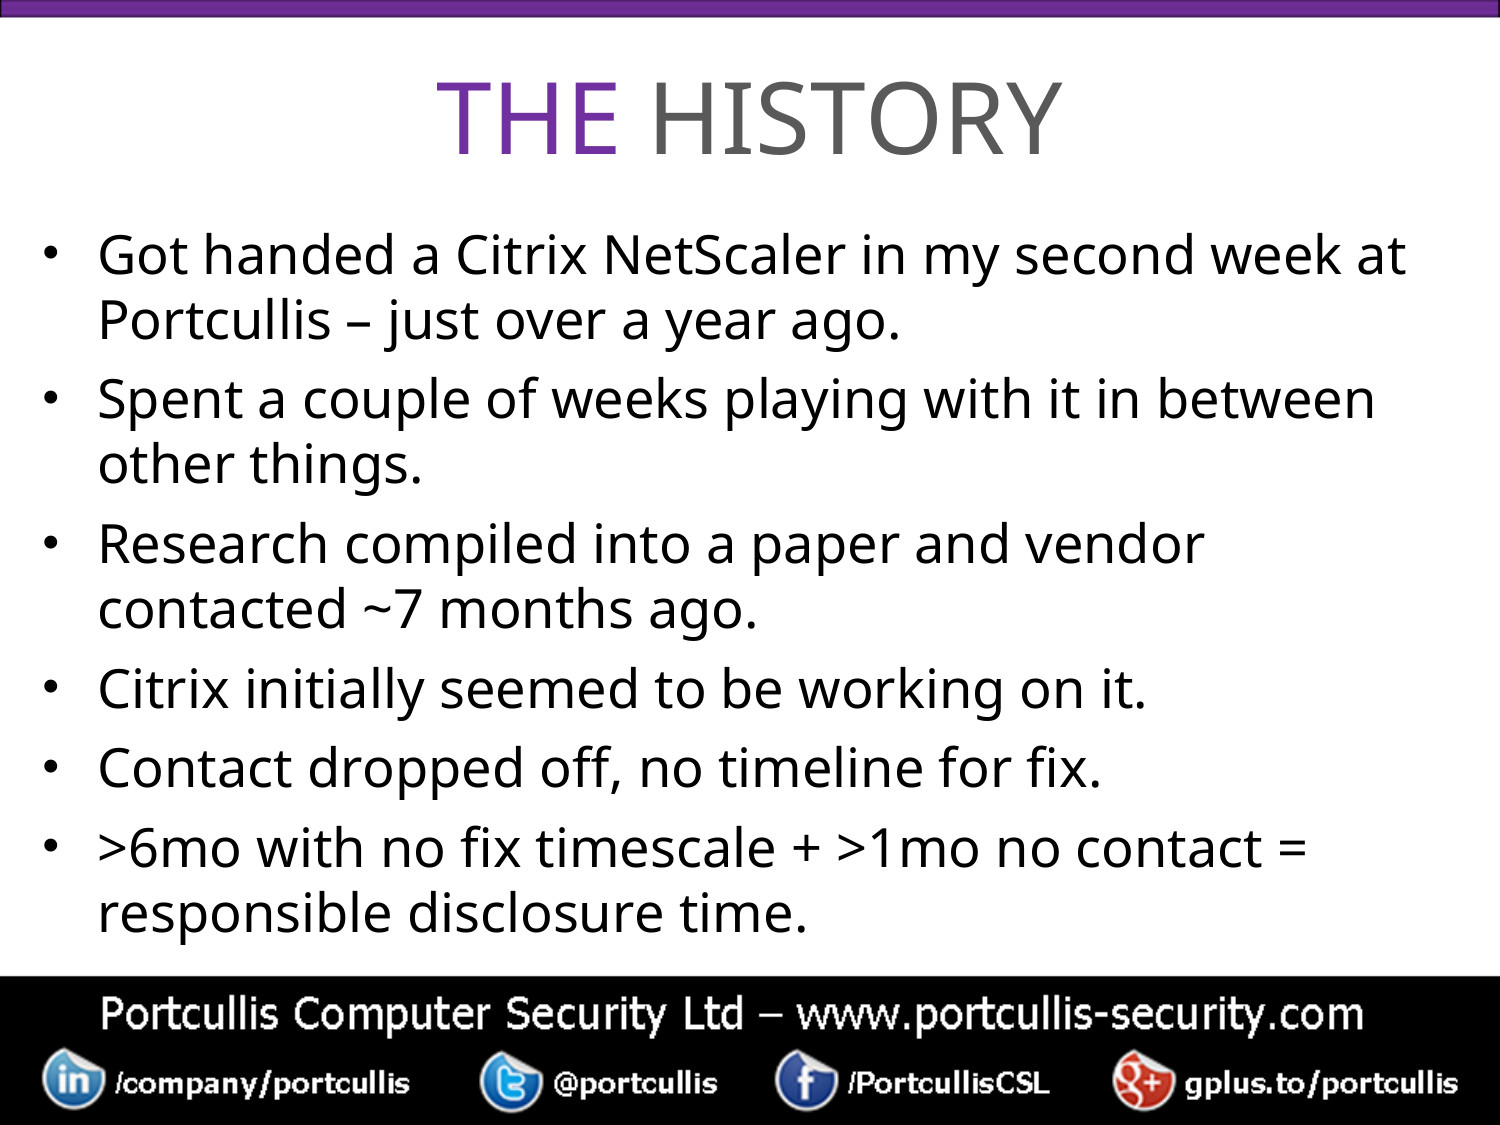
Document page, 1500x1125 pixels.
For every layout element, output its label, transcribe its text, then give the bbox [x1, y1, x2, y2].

picture [0, 202, 1500, 1125]
list Got handed a Citrix NetScaler in my second week at Portcullis – just over a year ago. Spent a couple of weeks playing with it in between other things. Research compiled into a paper and vendor contacted ~7 months ago. Citrix initially seemed to be working on it. Contact dropped off, no timeline for fix. >6mo with no fix timescale + >1mo no contact = responsible disclosure time. [41, 219, 1428, 965]
title THE HISTORY [0, 42, 1500, 202]
picture [0, 0, 1500, 42]
